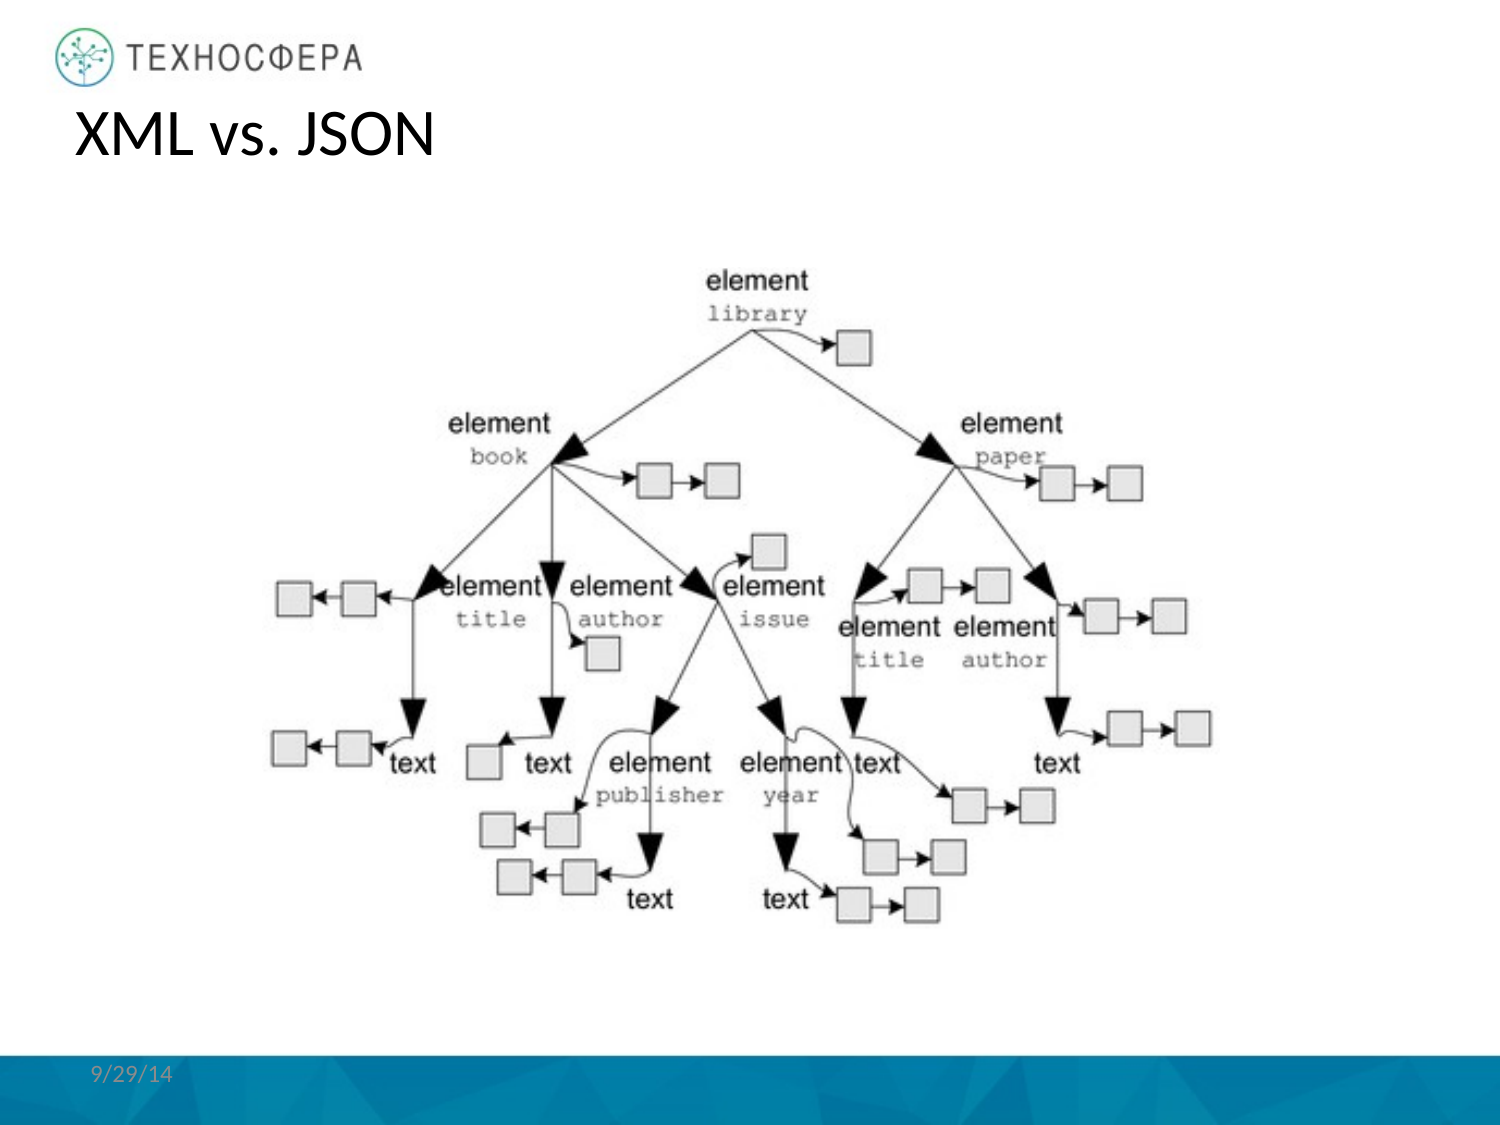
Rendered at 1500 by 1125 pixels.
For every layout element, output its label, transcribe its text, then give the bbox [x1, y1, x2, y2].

picture [0, 0, 1500, 1057]
title XML vs. JSON [75, 45, 1425, 233]
